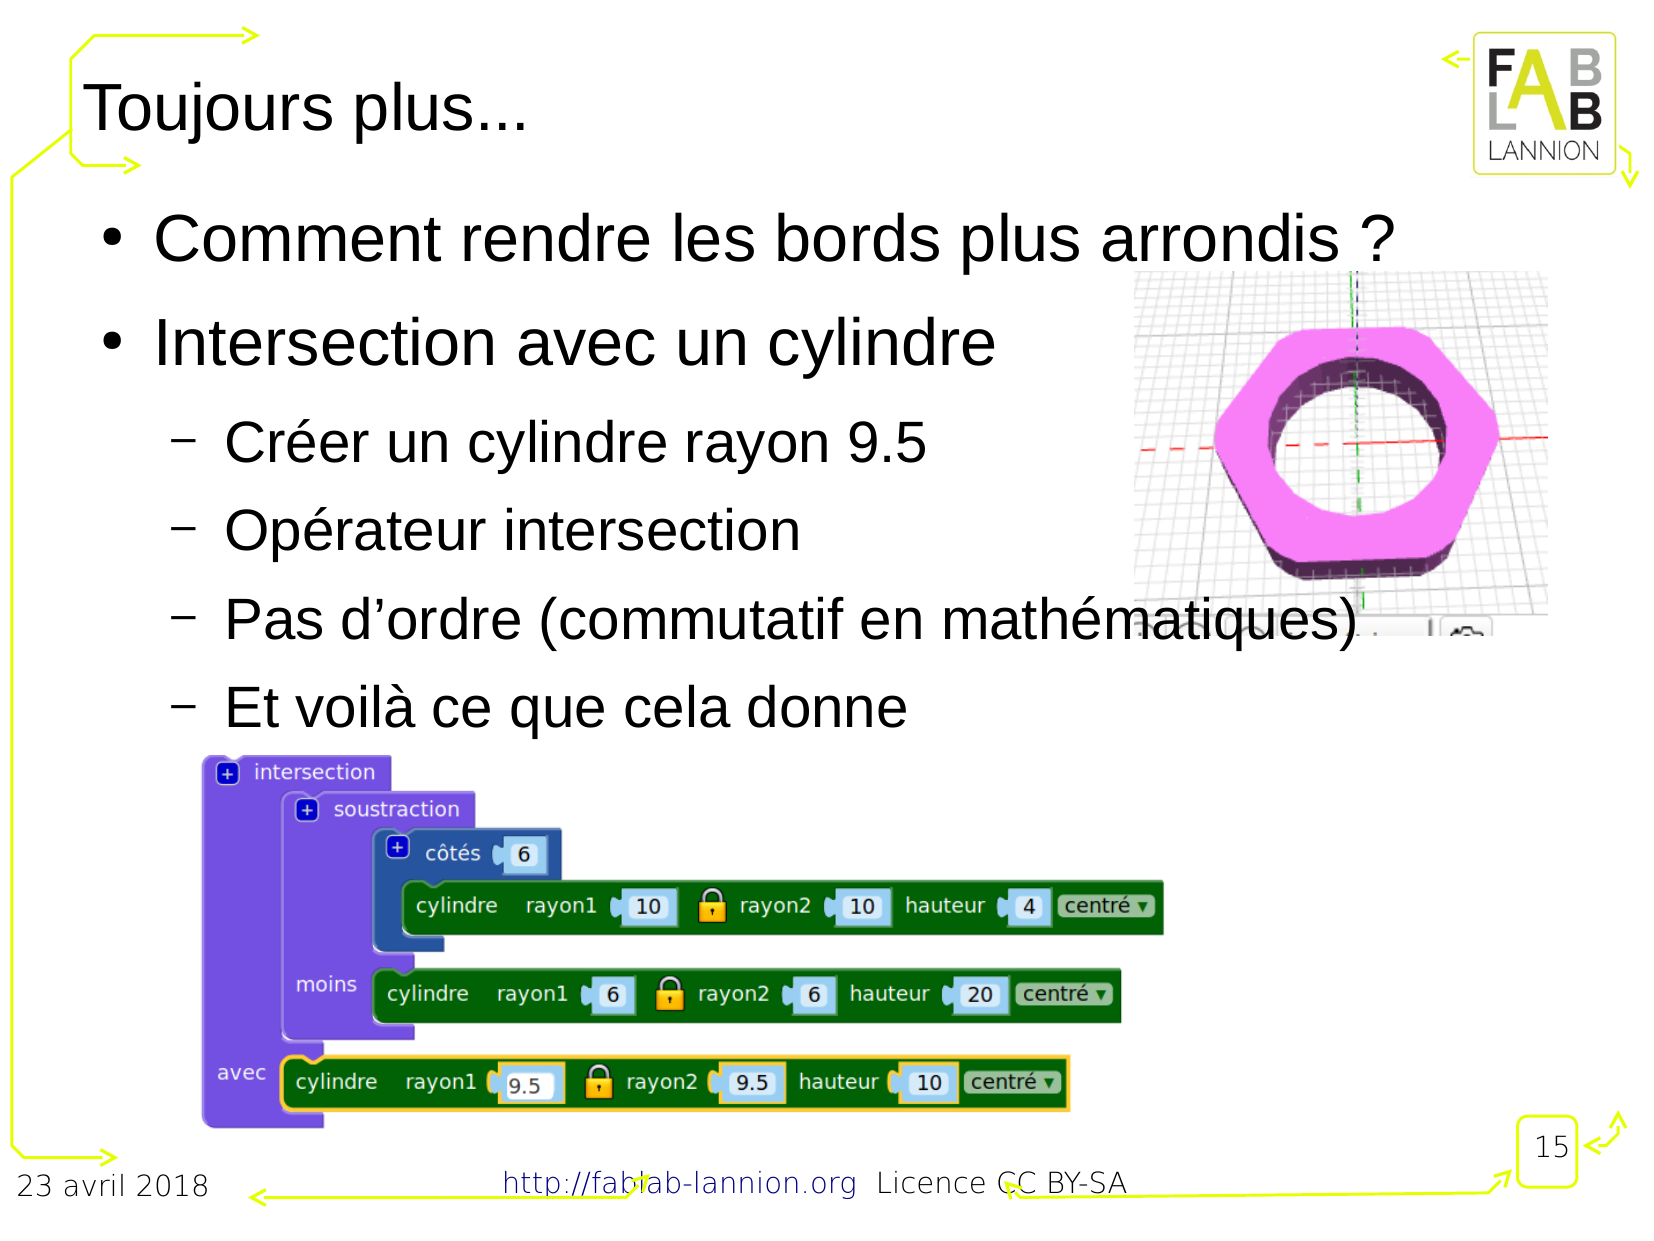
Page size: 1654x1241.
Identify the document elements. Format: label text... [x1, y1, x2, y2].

picture [1470, 29, 1619, 178]
list Comment rendre les bords plus arrondis ? Intersection avec un cylindre Créer un cylindre rayon 9.5 Opérateur intersection Pas d’ordre (commutatif en mathématiques) Et voilà ce que cela donne [82, 200, 1571, 921]
picture [188, 755, 1193, 1169]
title Toujours plus... [82, 49, 1441, 166]
